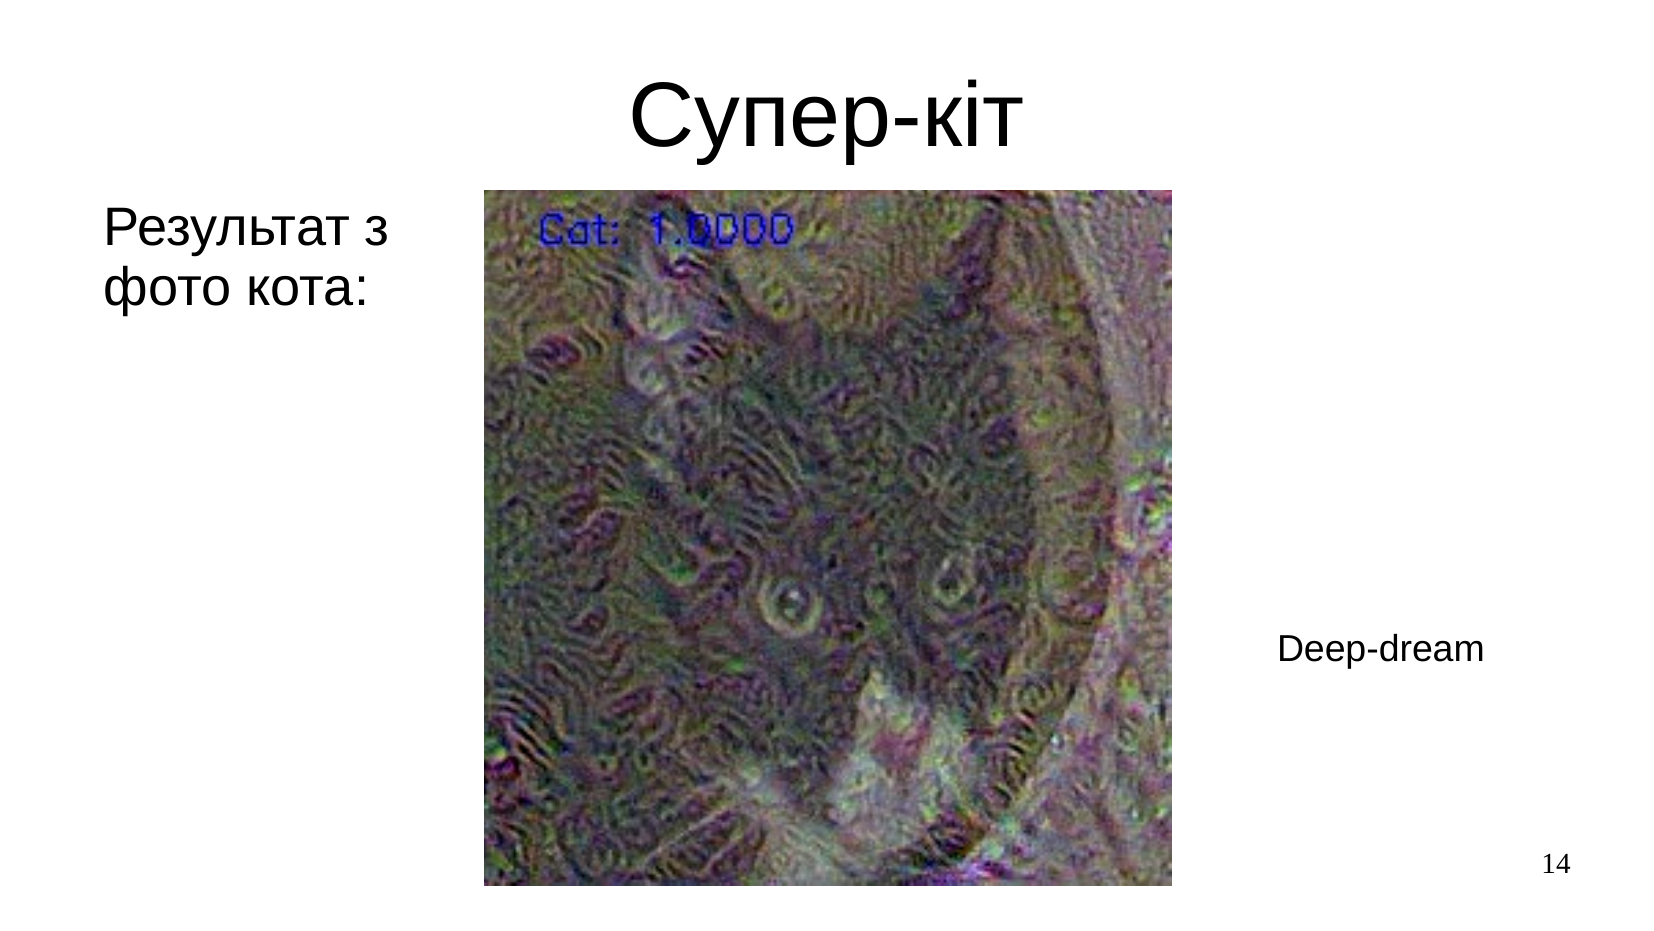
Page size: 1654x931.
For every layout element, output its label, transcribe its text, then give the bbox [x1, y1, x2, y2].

text_box Deep-dream [1262, 620, 1500, 677]
title Супер-кіт [82, 37, 1571, 193]
picture [484, 190, 1172, 886]
text_box Результат з фото кота: [88, 188, 443, 325]
